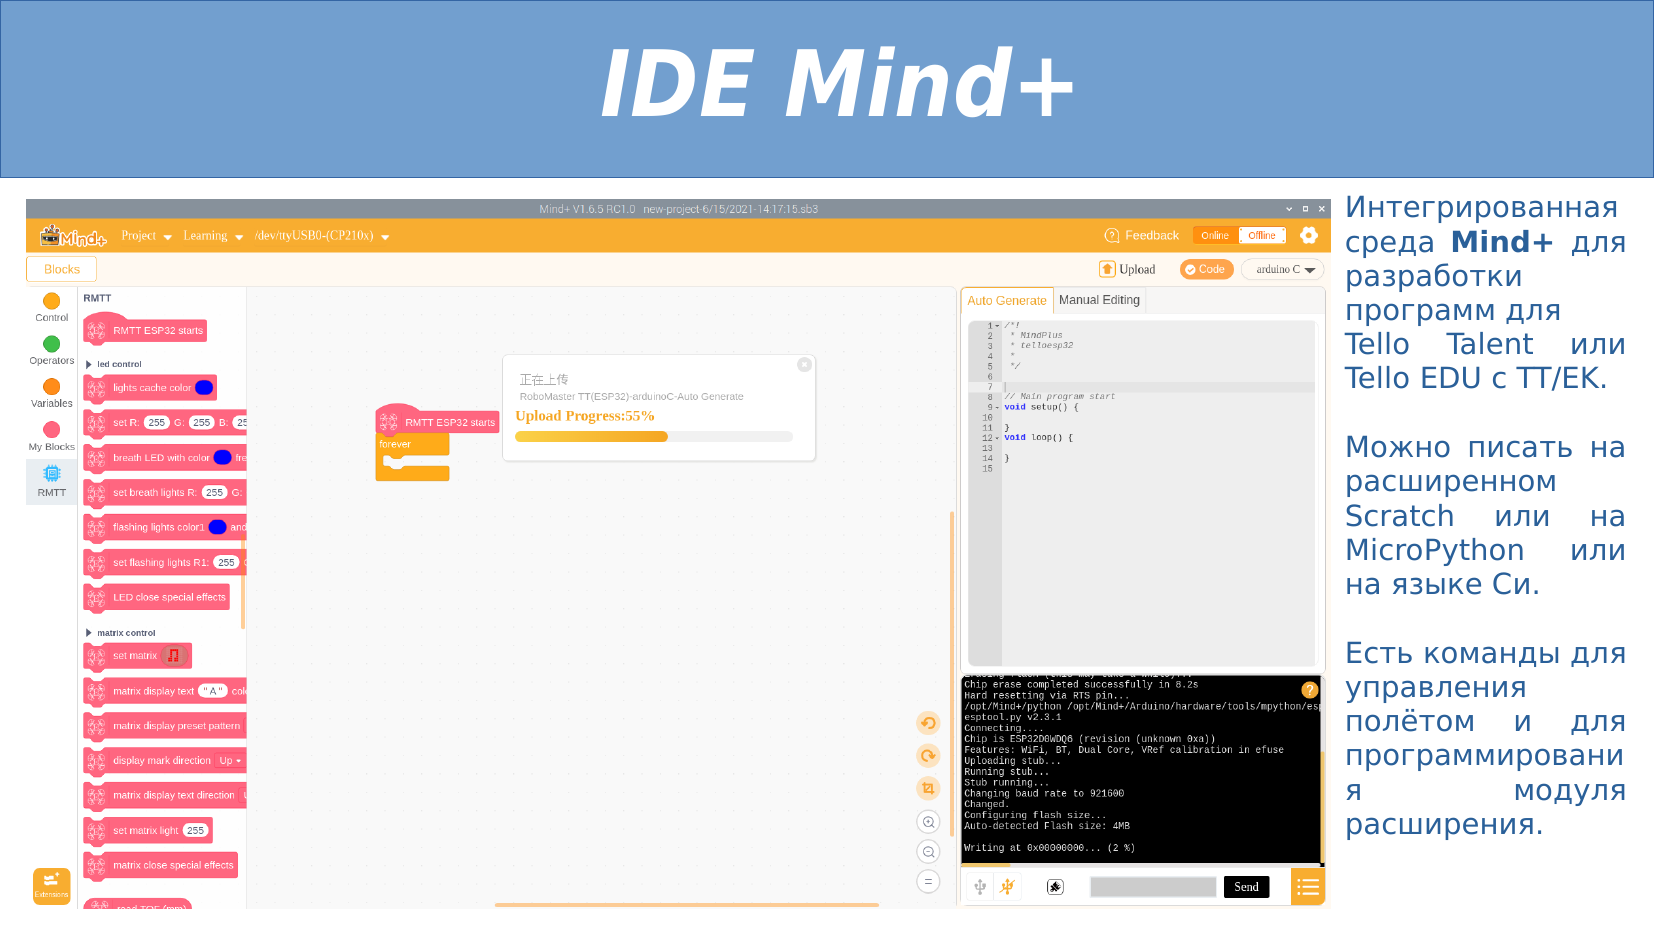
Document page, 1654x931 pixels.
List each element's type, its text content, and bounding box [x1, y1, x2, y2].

text_box [0, 0, 1654, 178]
text_box IDE Mind+ [11, 23, 1642, 178]
text_box Интегрированная среда Mind+ для разработки программ для Tello Talent или Tello EDU с TT/EK. Можно писать на расширенном Scratch или на MicroPython или на языке Си. Есть команды для управления полётом и для программирования модуля расширения. [1330, 183, 1642, 918]
picture [26, 199, 1330, 909]
